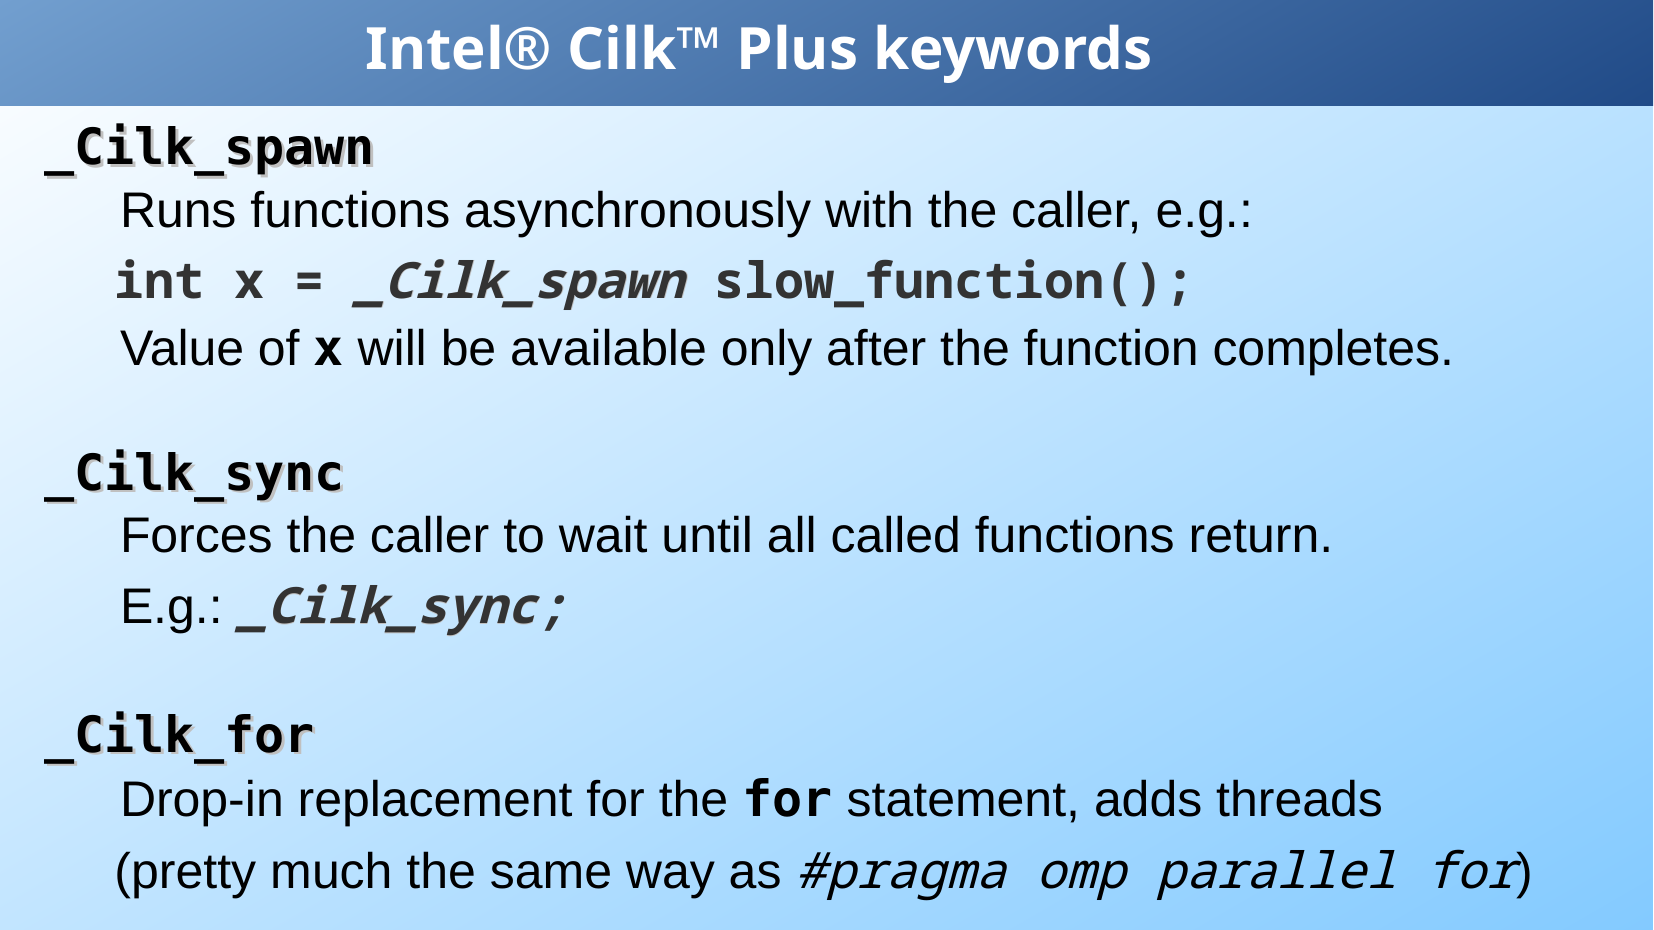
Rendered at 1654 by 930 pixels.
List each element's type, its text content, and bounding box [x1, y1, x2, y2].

text_box Intel® Cilk™ Plus keywords [0, 0, 1653, 106]
text_box _Cilk_spawn Runs functions asynchronously with the caller, e.g.: int x = _Cilk_spawn slow_function(); Value of x will be available only after the function completes. _Cilk_sync Forces the caller to wait until all called functions return. E.g.: _Cilk_sync; _Cilk_for Drop-in replacement for the for statement, adds threads (pretty much the same way as #pragma omp parallel for) [30, 105, 1606, 877]
